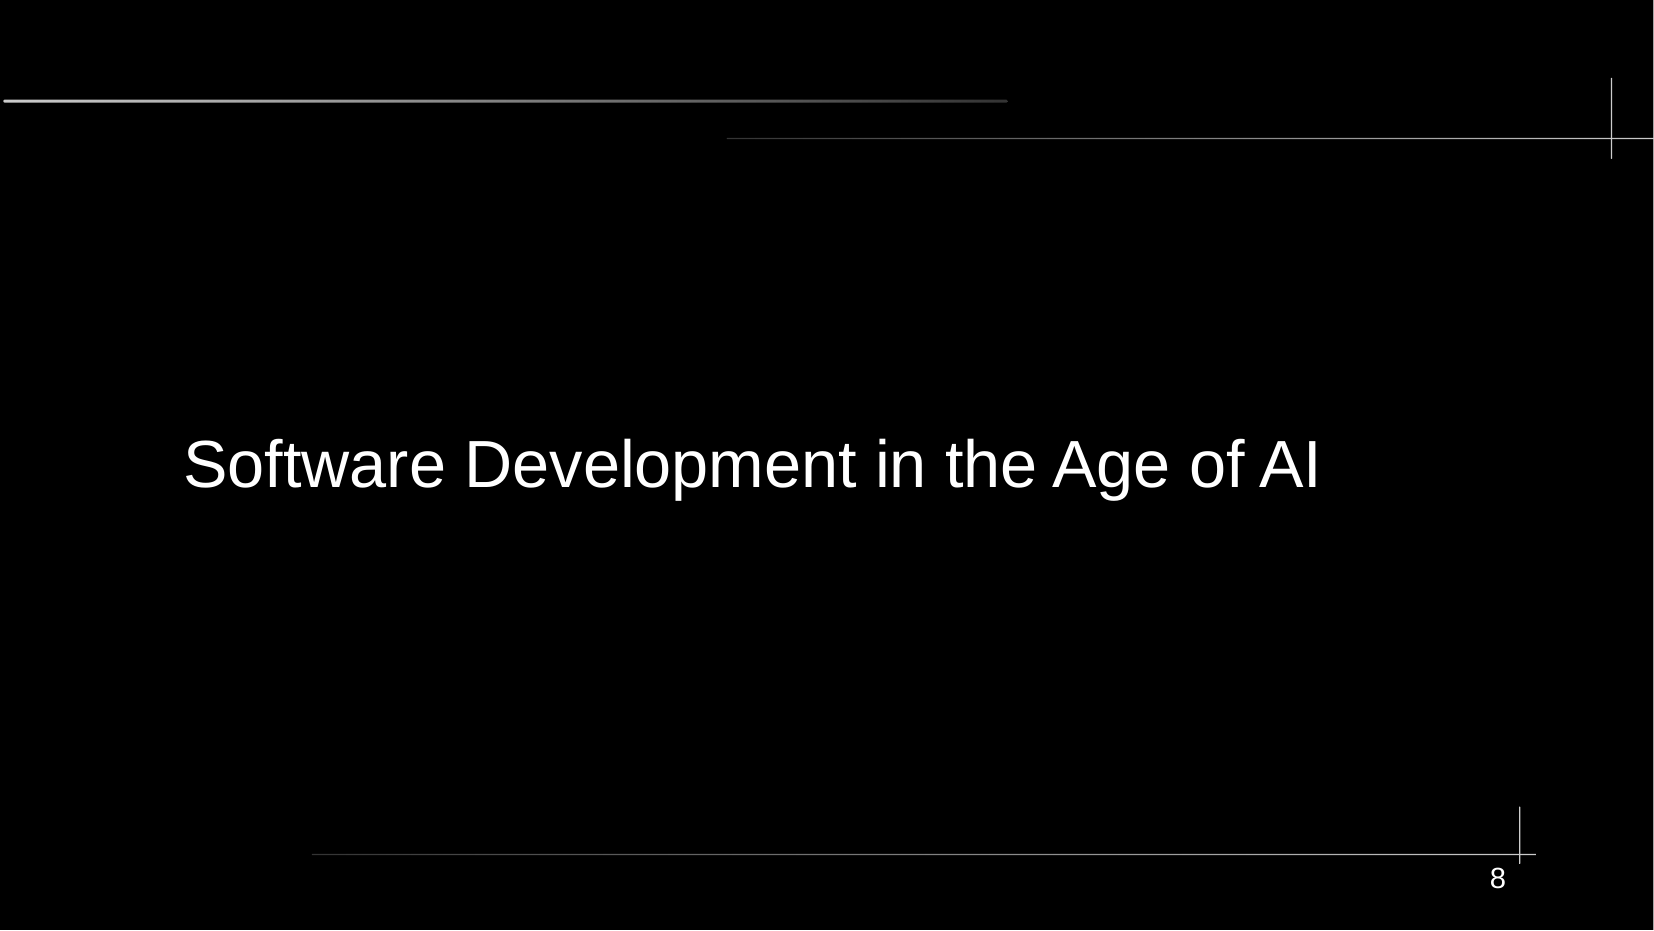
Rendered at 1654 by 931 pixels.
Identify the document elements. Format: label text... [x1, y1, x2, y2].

list Software Development in the Age of AI [112, 217, 1601, 601]
